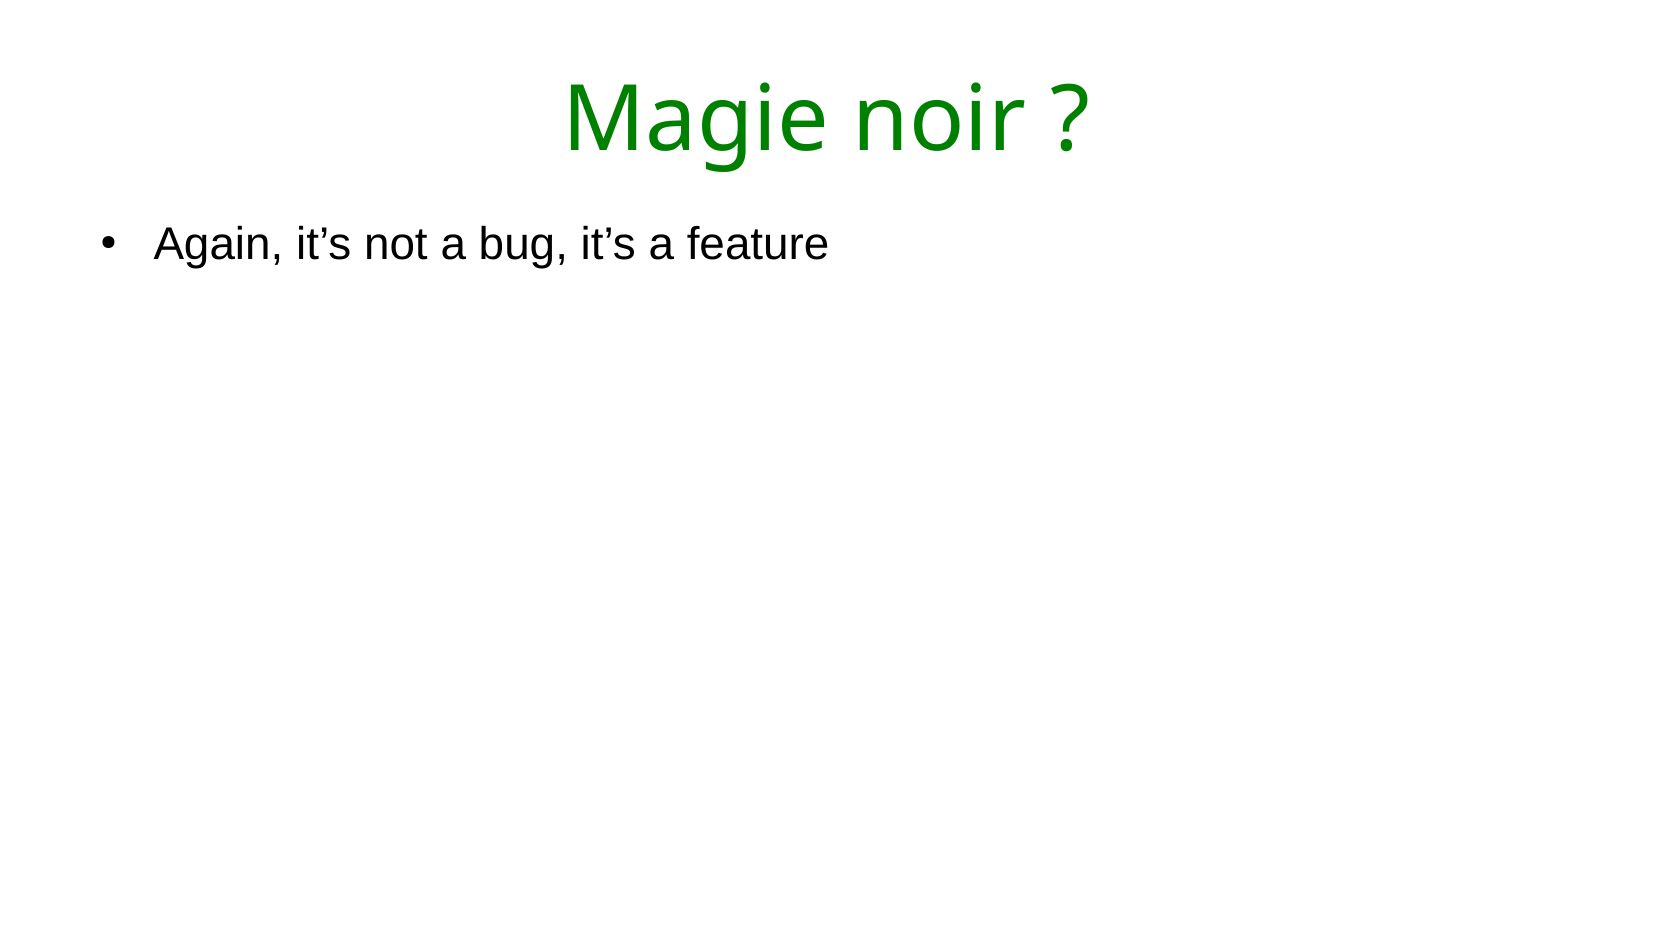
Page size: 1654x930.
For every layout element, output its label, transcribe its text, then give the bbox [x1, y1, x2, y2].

list Again, it’s not a bug, it’s a feature [82, 217, 1571, 757]
title Magie noir ? [82, 37, 1571, 193]
